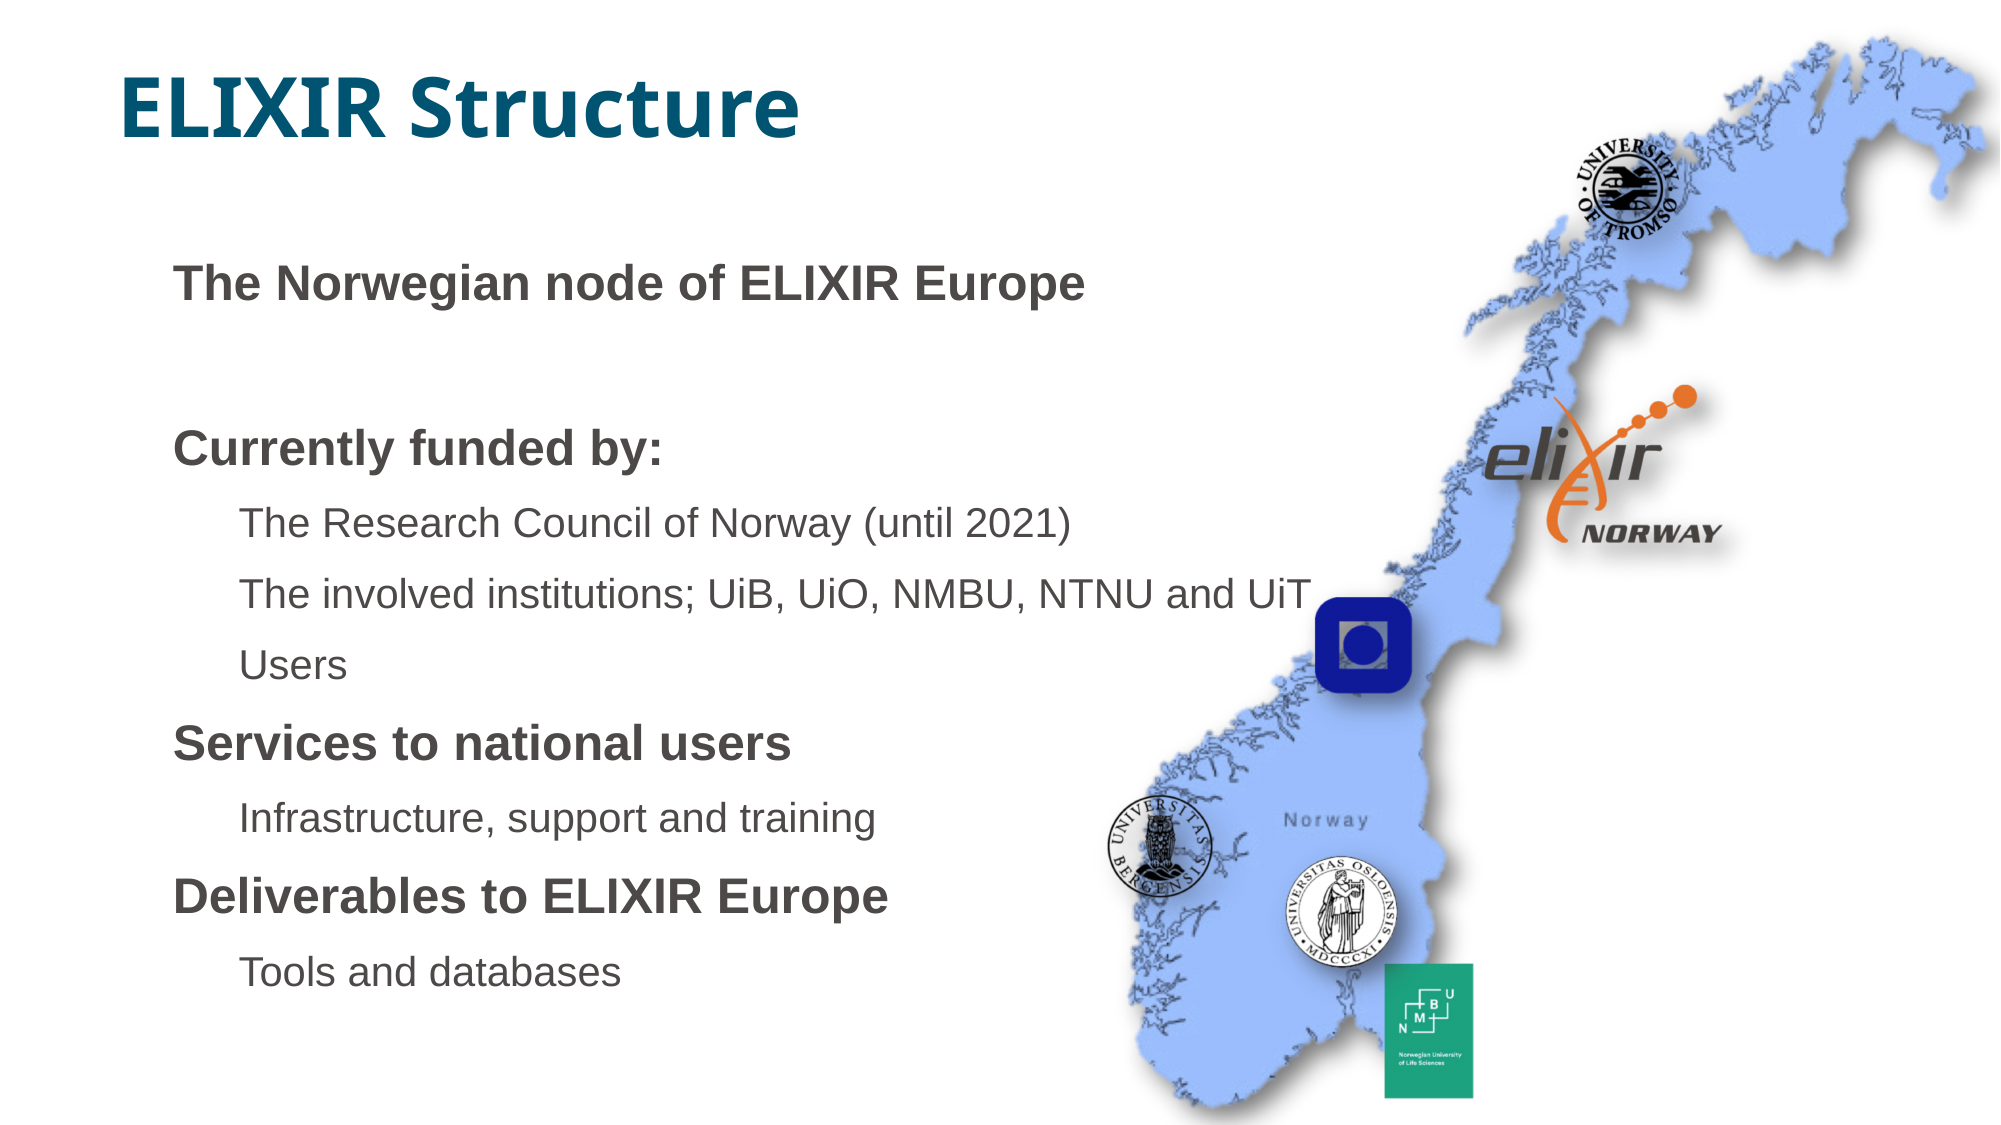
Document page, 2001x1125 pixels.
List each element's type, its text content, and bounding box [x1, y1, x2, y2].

picture [1092, 21, 2001, 1125]
list The Norwegian node of ELIXIR Europe Currently funded by: The Research Council of Norway (until 2021) The involved institutions; UiB, UiO, NMBU, NTNU and UiT Users Services to national users Infrastructure, support and training Deliverables to ELIXIR Europe Tools and databases [116, 250, 1901, 965]
title ELIXIR Structure [117, 54, 1902, 161]
